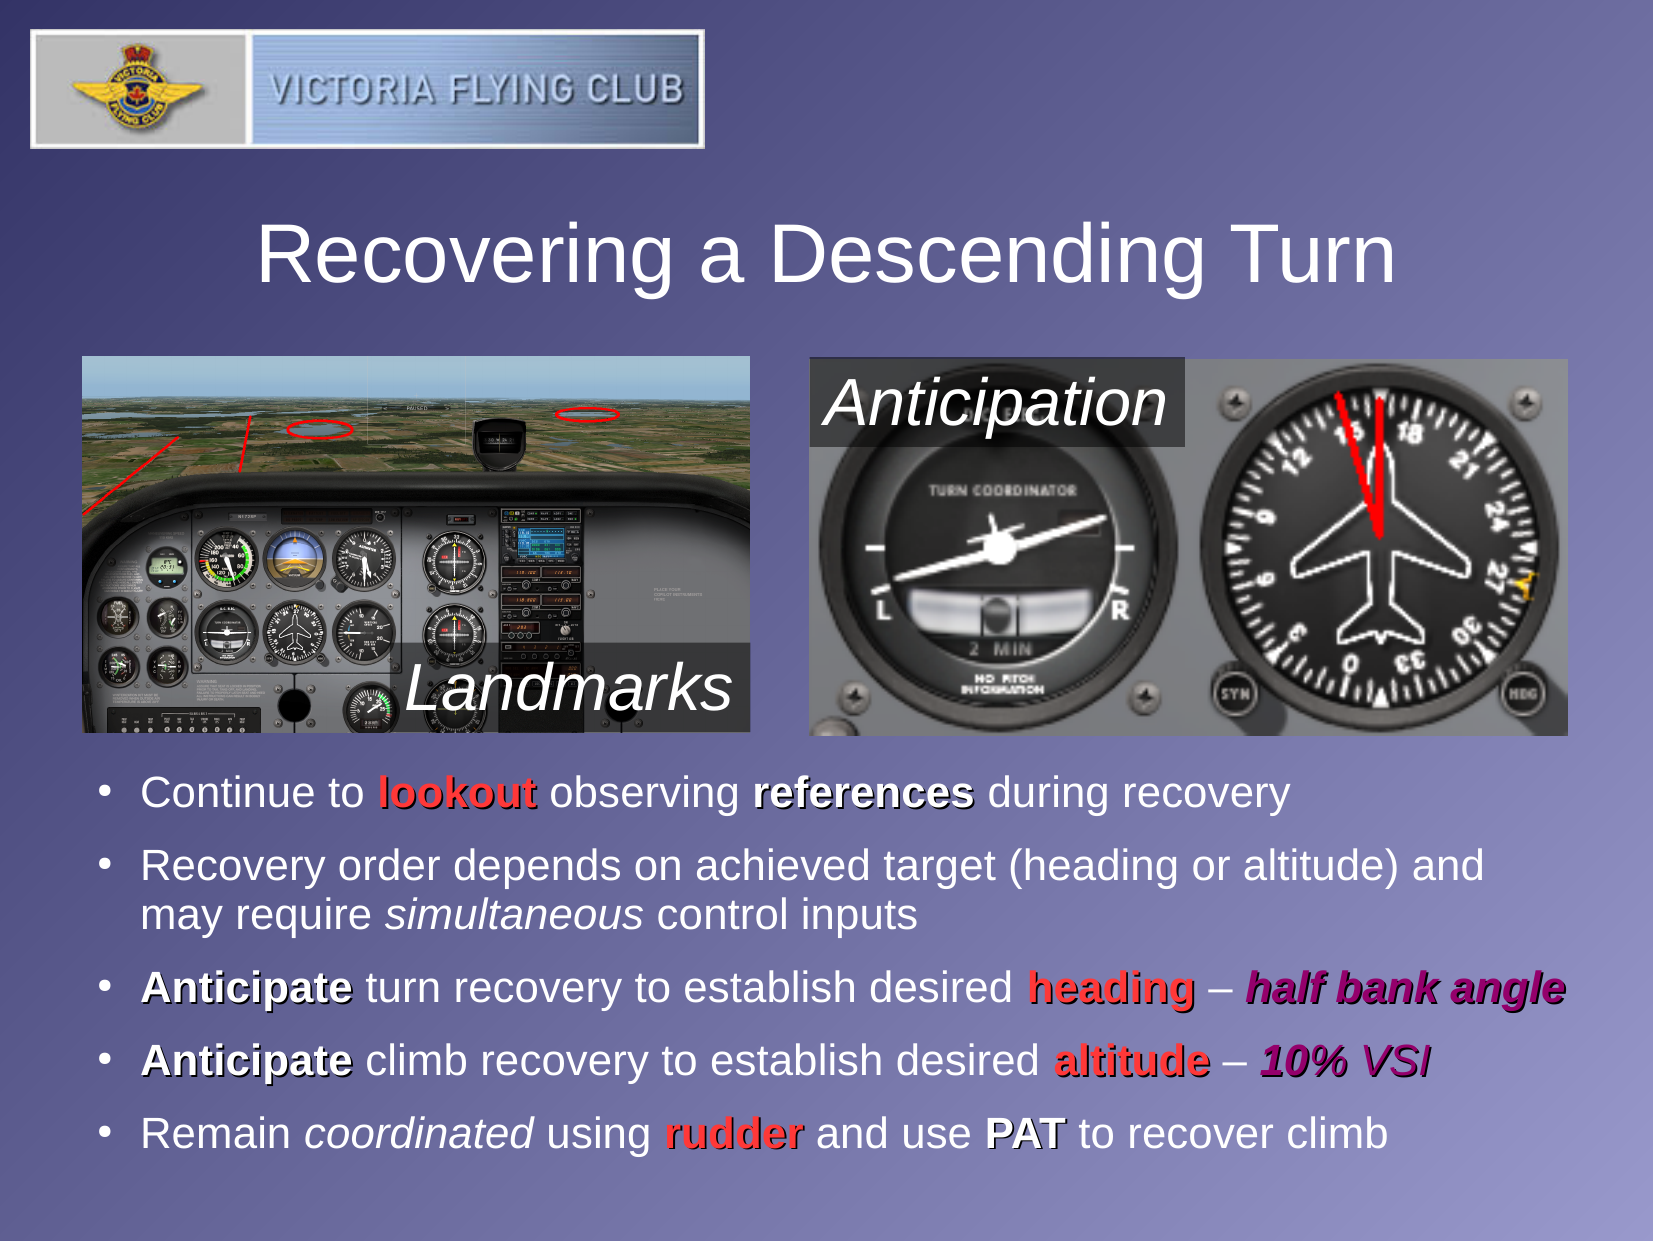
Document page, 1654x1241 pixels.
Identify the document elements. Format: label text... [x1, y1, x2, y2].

title Recovering a Descending Turn [82, 150, 1571, 358]
picture [30, 29, 705, 149]
text_box Anticipation [809, 357, 1185, 447]
picture [809, 359, 1568, 736]
list Continue to lookout observing references during recovery Recovery order depends on achieved target (heading or altitude) and may require simultaneous control inputs Anticipate turn recovery to establish desired heading – half bank angle Anticipate climb recovery to establish desired altitude – 10% VSI Remain coordinated using rudder and use PAT to recover climb [82, 767, 1571, 1188]
picture [82, 356, 750, 733]
text_box Landmarks [389, 642, 751, 733]
